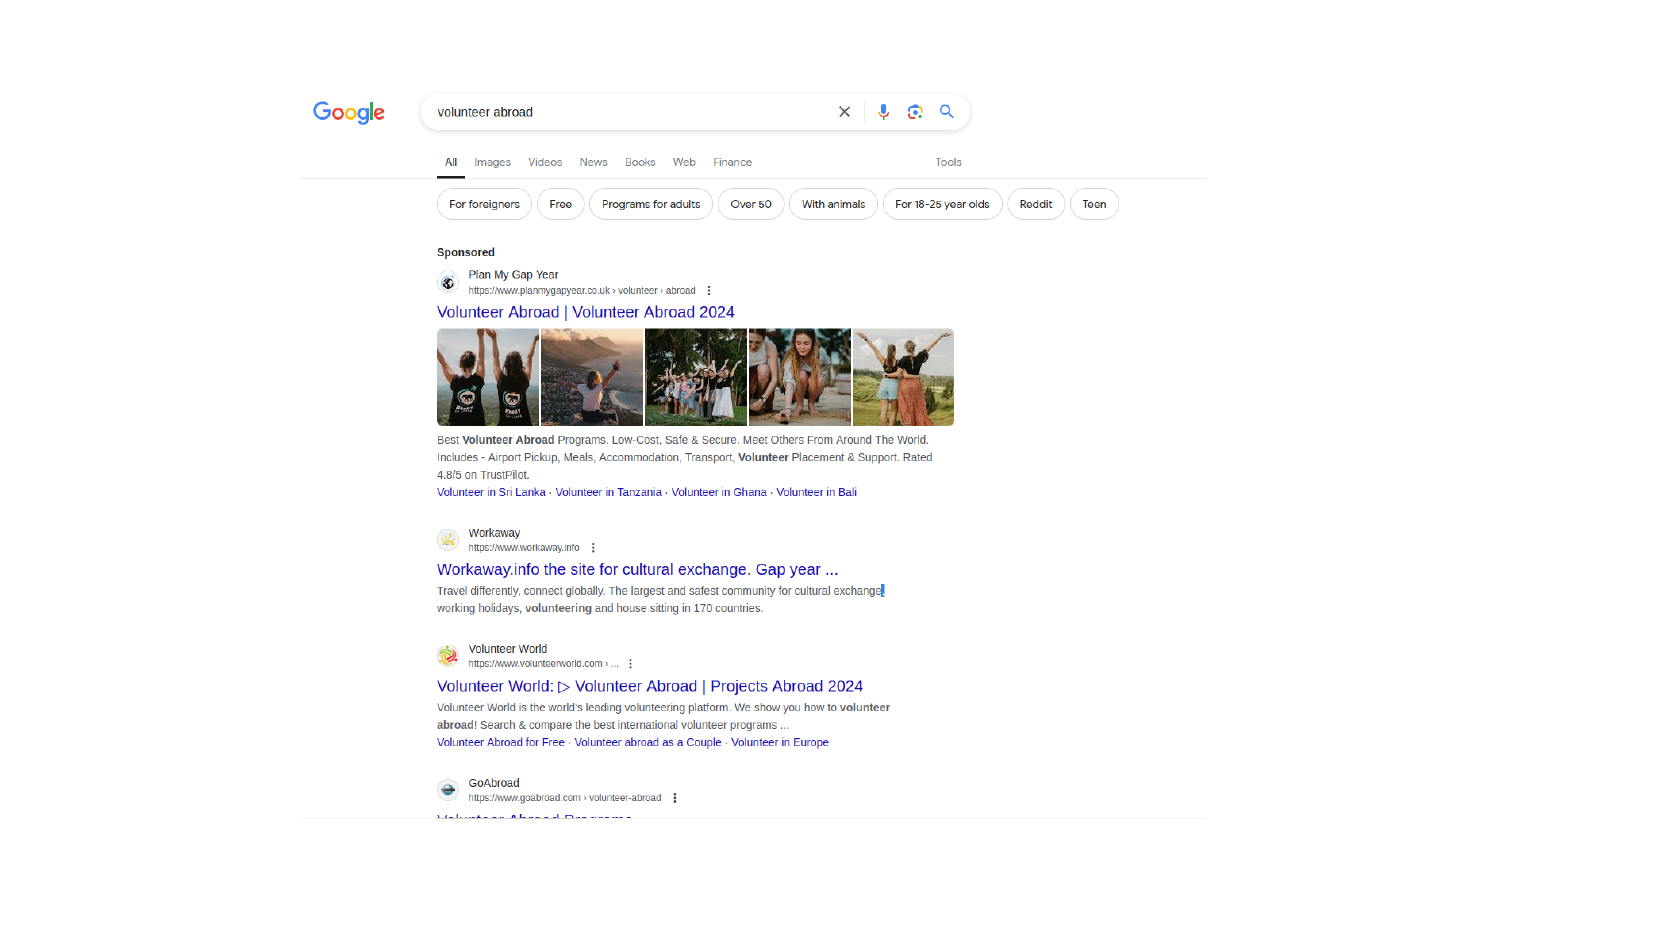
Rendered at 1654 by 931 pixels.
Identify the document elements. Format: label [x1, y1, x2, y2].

picture [300, 74, 1207, 819]
